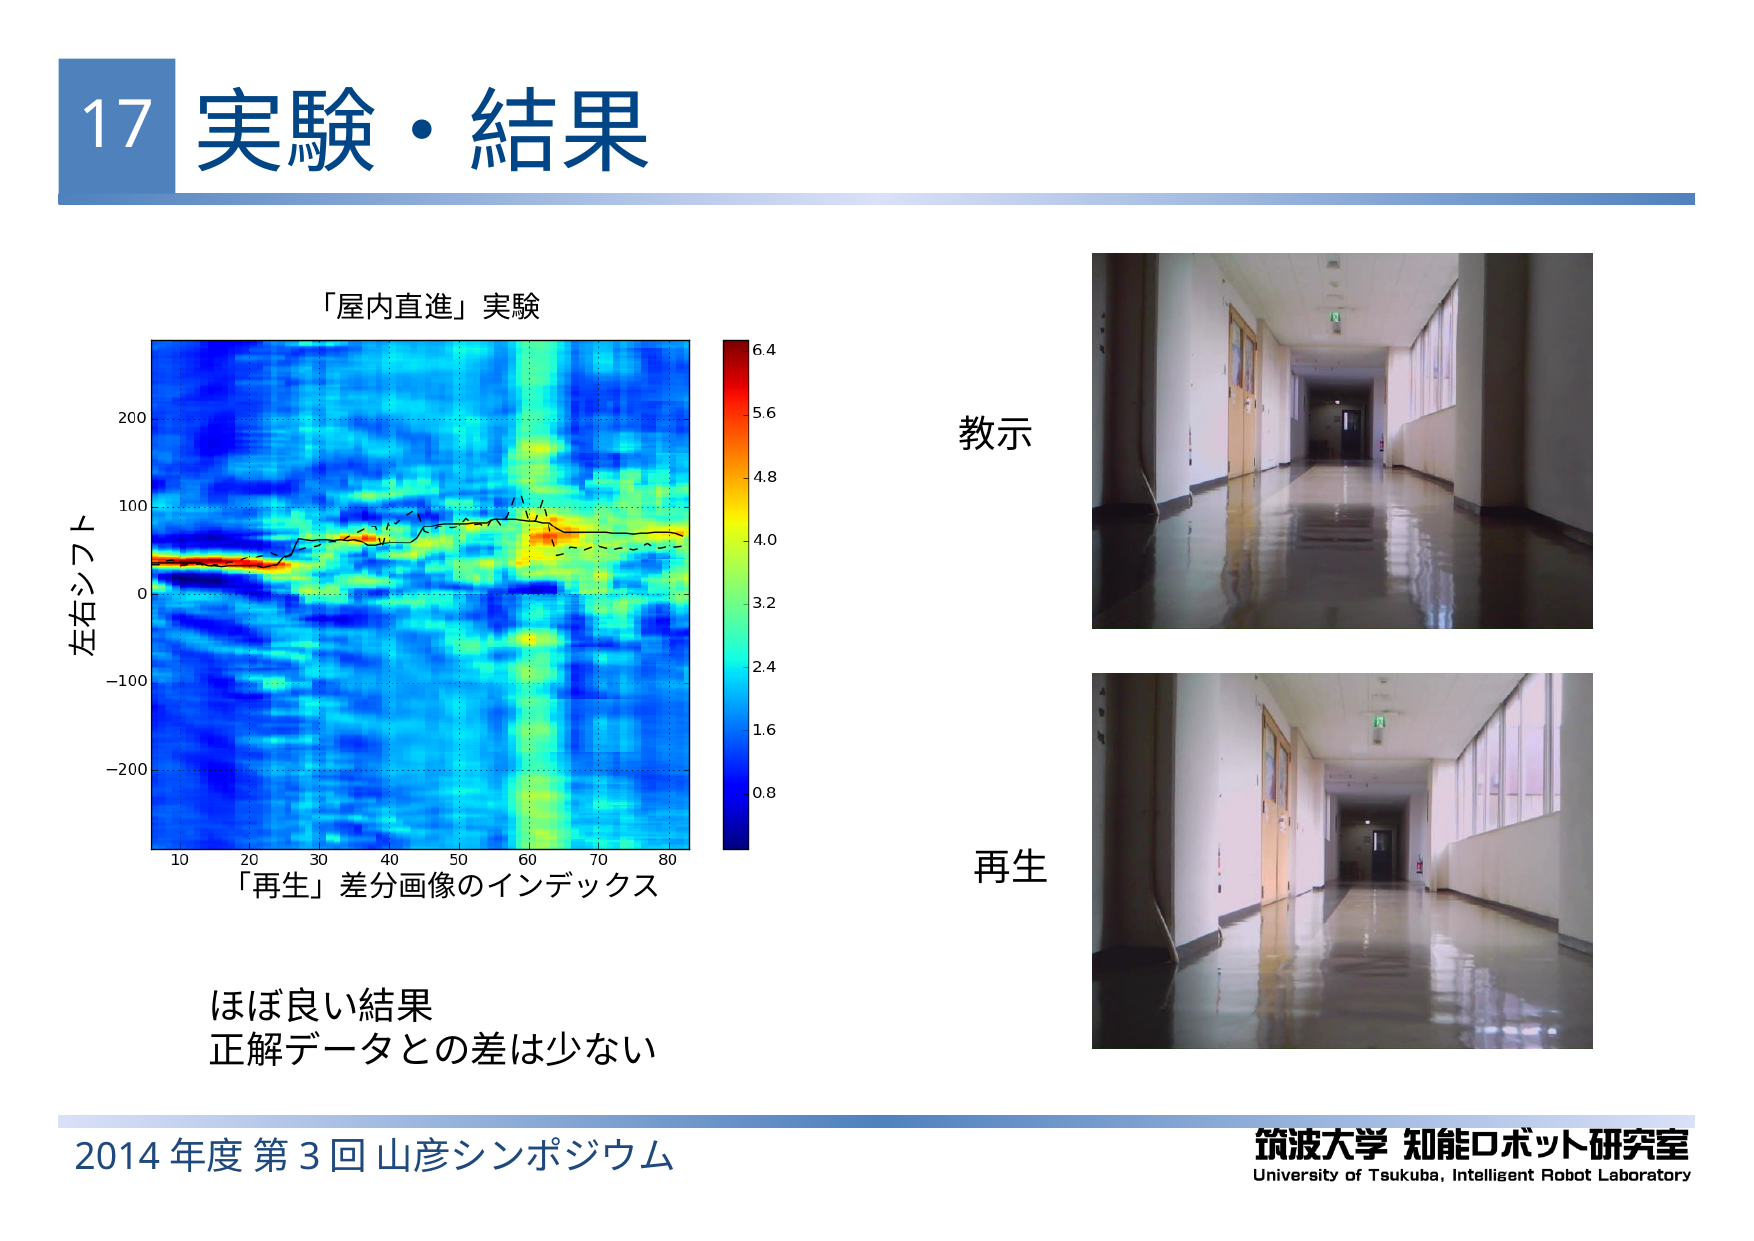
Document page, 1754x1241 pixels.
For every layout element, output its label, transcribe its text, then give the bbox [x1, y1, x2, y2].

text_box 左右シフト [58, 496, 108, 673]
picture [89, 323, 840, 887]
title 実験・結果 [193, 61, 1651, 205]
text_box ほぼ良い結果 正解データとの差は少ない [193, 977, 674, 1081]
text_box 再生 [958, 838, 1064, 898]
picture [1092, 673, 1593, 1049]
picture [1092, 253, 1593, 629]
text_box 「再生」差分画像のインデックス [207, 862, 677, 910]
picture [1252, 1127, 1691, 1182]
text_box 教示 [943, 404, 1049, 464]
text_box 「屋内直進」実験 [289, 283, 560, 332]
